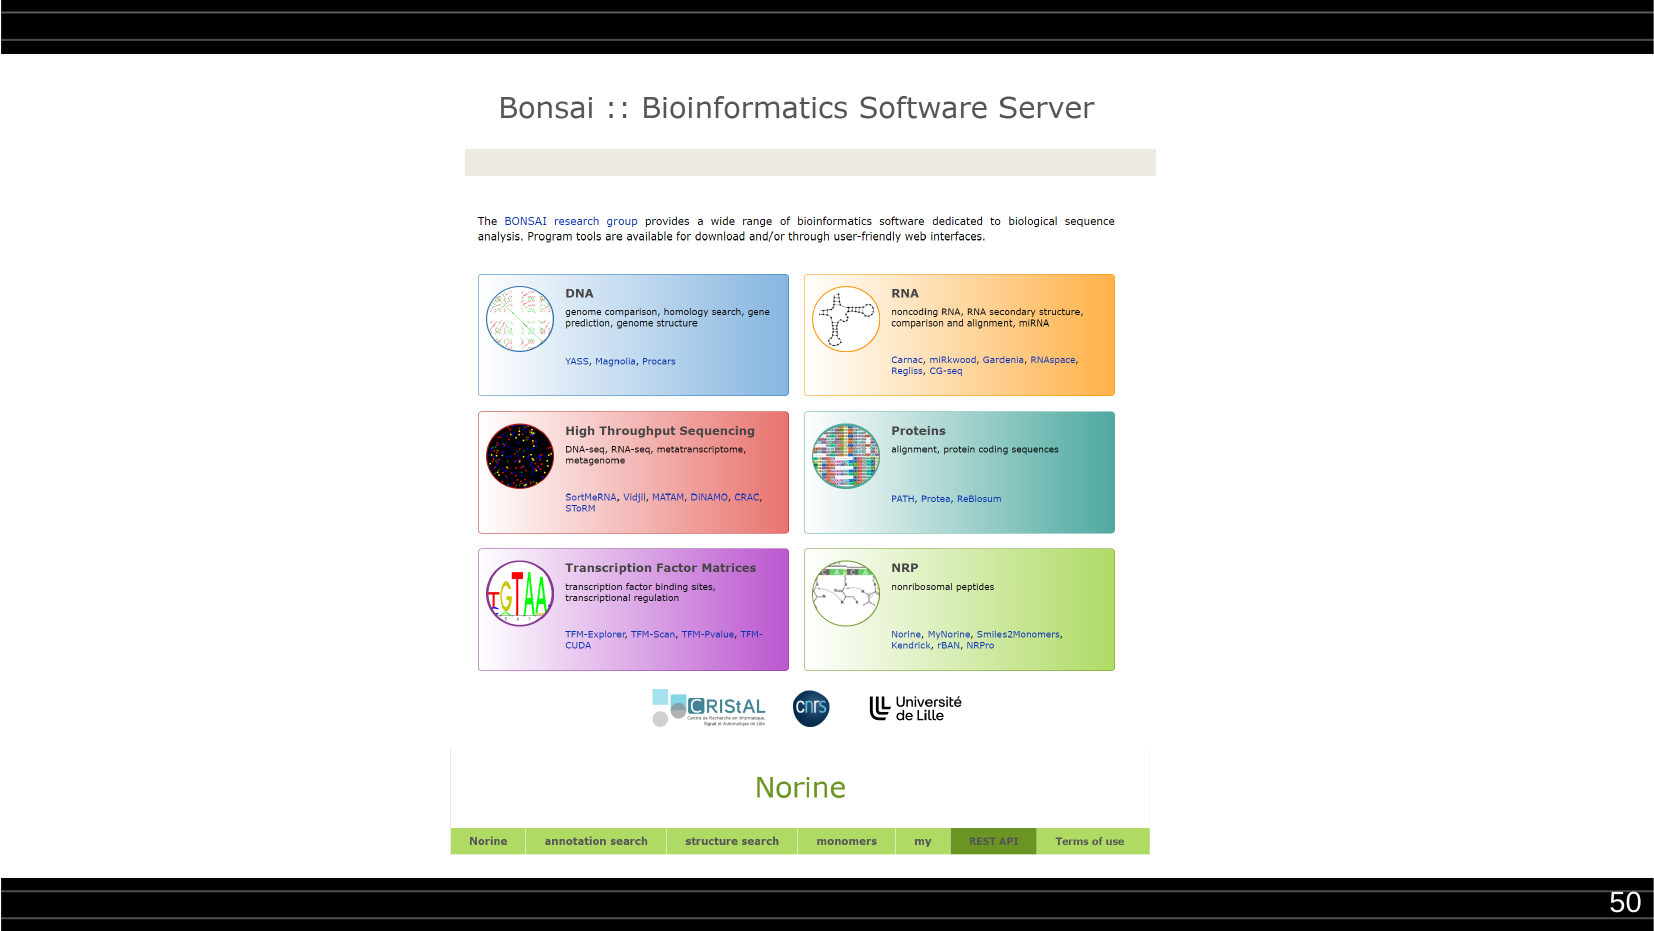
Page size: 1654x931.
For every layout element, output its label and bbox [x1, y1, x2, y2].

picture [1, 0, 1654, 54]
picture [450, 69, 1156, 855]
picture [1, 878, 1654, 931]
